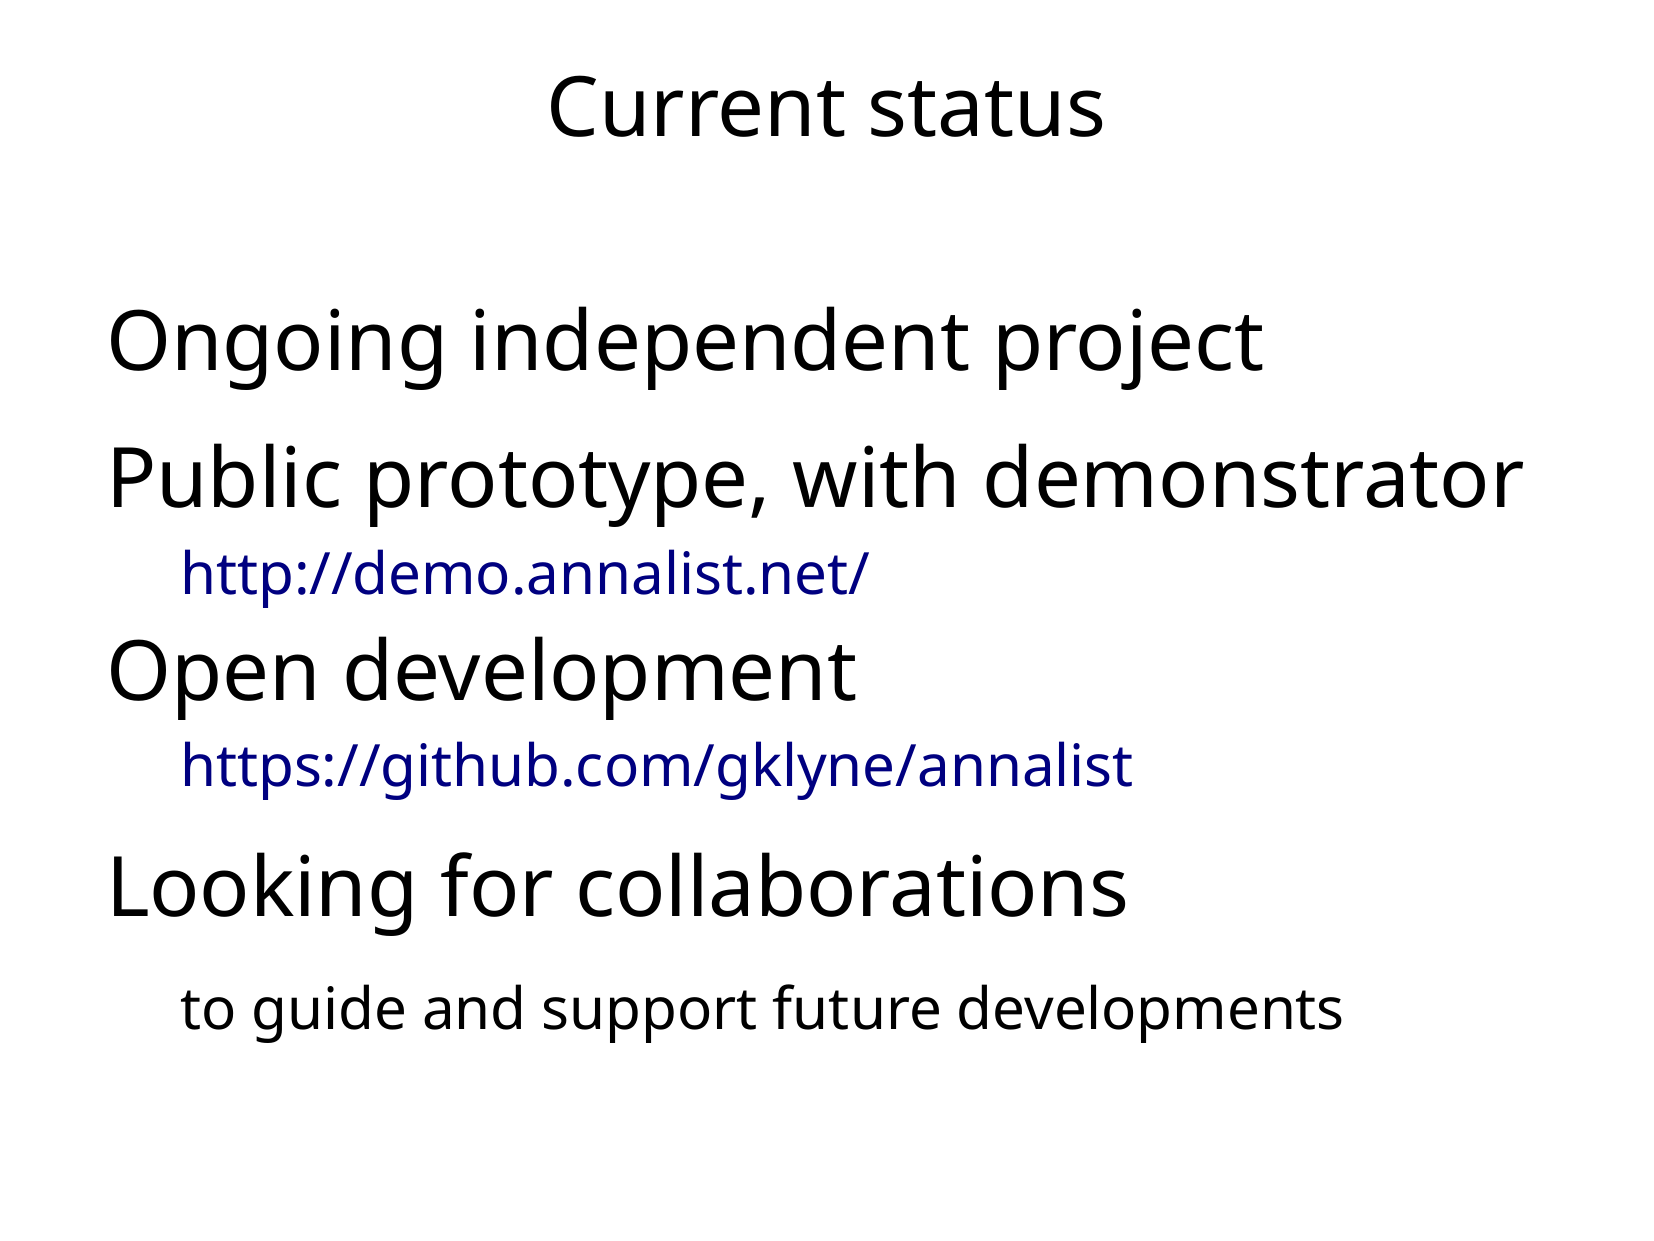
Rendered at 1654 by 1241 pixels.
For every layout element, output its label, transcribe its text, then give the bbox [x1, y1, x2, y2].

subtitle Current status [82, 12, 1571, 195]
text_box Ongoing independent project Public prototype, with demonstrator http://demo.annalist.net/ Open development https://github.com/gklyne/annalist Looking for collaborations to guide and support future developments [106, 270, 1595, 1066]
